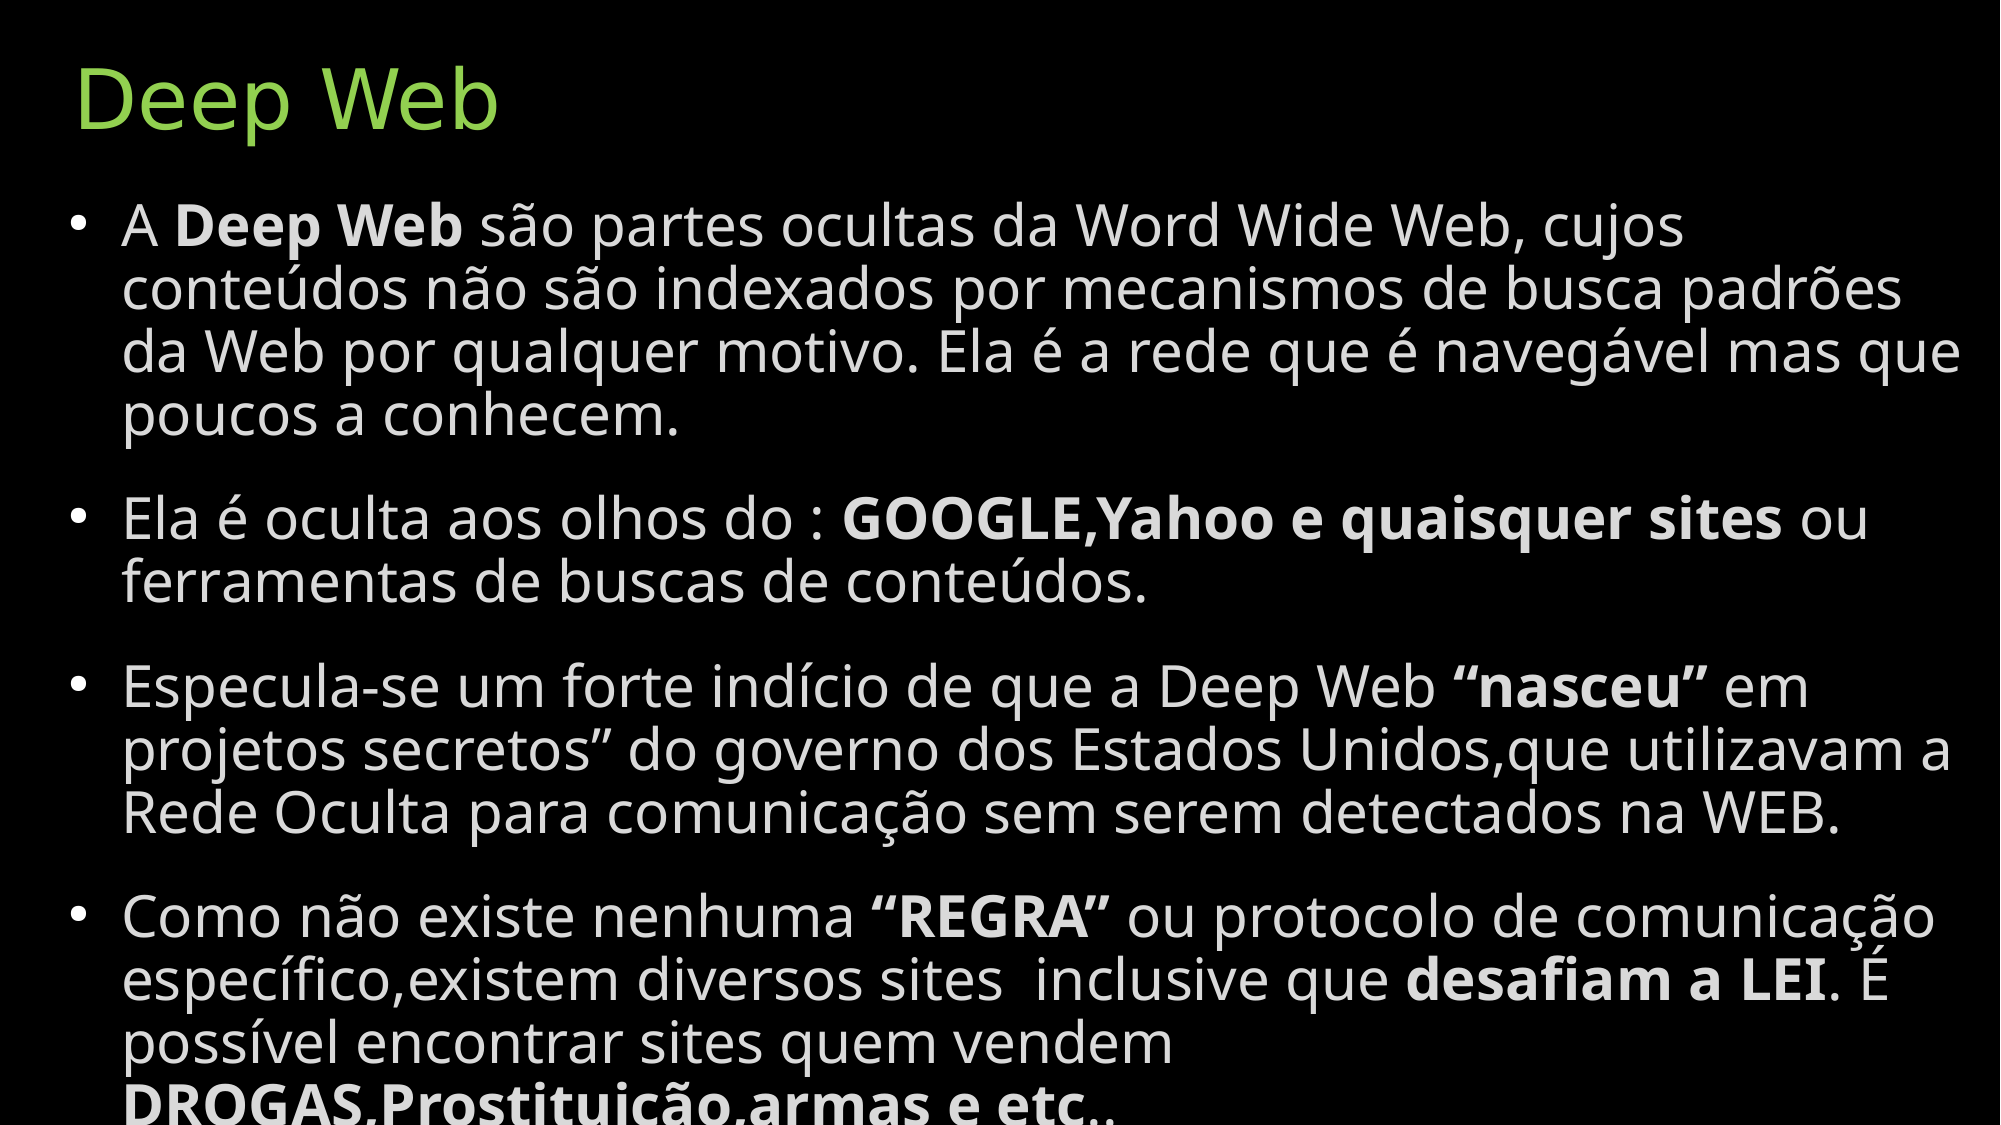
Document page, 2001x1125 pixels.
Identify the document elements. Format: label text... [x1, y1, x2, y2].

list A Deep Web são partes ocultas da Word Wide Web, cujos conteúdos não são indexados por mecanismos de busca padrões da Web por qualquer motivo. Ela é a rede que é navegável mas que poucos a conhecem. Ela é oculta aos olhos do : GOOGLE,Yahoo e quaisquer sites ou ferramentas de buscas de conteúdos. Especula-se um forte indício de que a Deep Web “nasceu” em projetos secretos” do governo dos Estados Unidos,que utilizavam a Rede Oculta para comunicação sem serem detectados na WEB. Como não existe nenhuma “REGRA” ou protocolo de comunicação específico,existem diversos sites inclusive que desafiam a LEI. É possível encontrar sites quem vendem DROGAS,Prostituição,armas e etc.. [35, 188, 2000, 1125]
title Deep Web [59, 23, 1559, 154]
